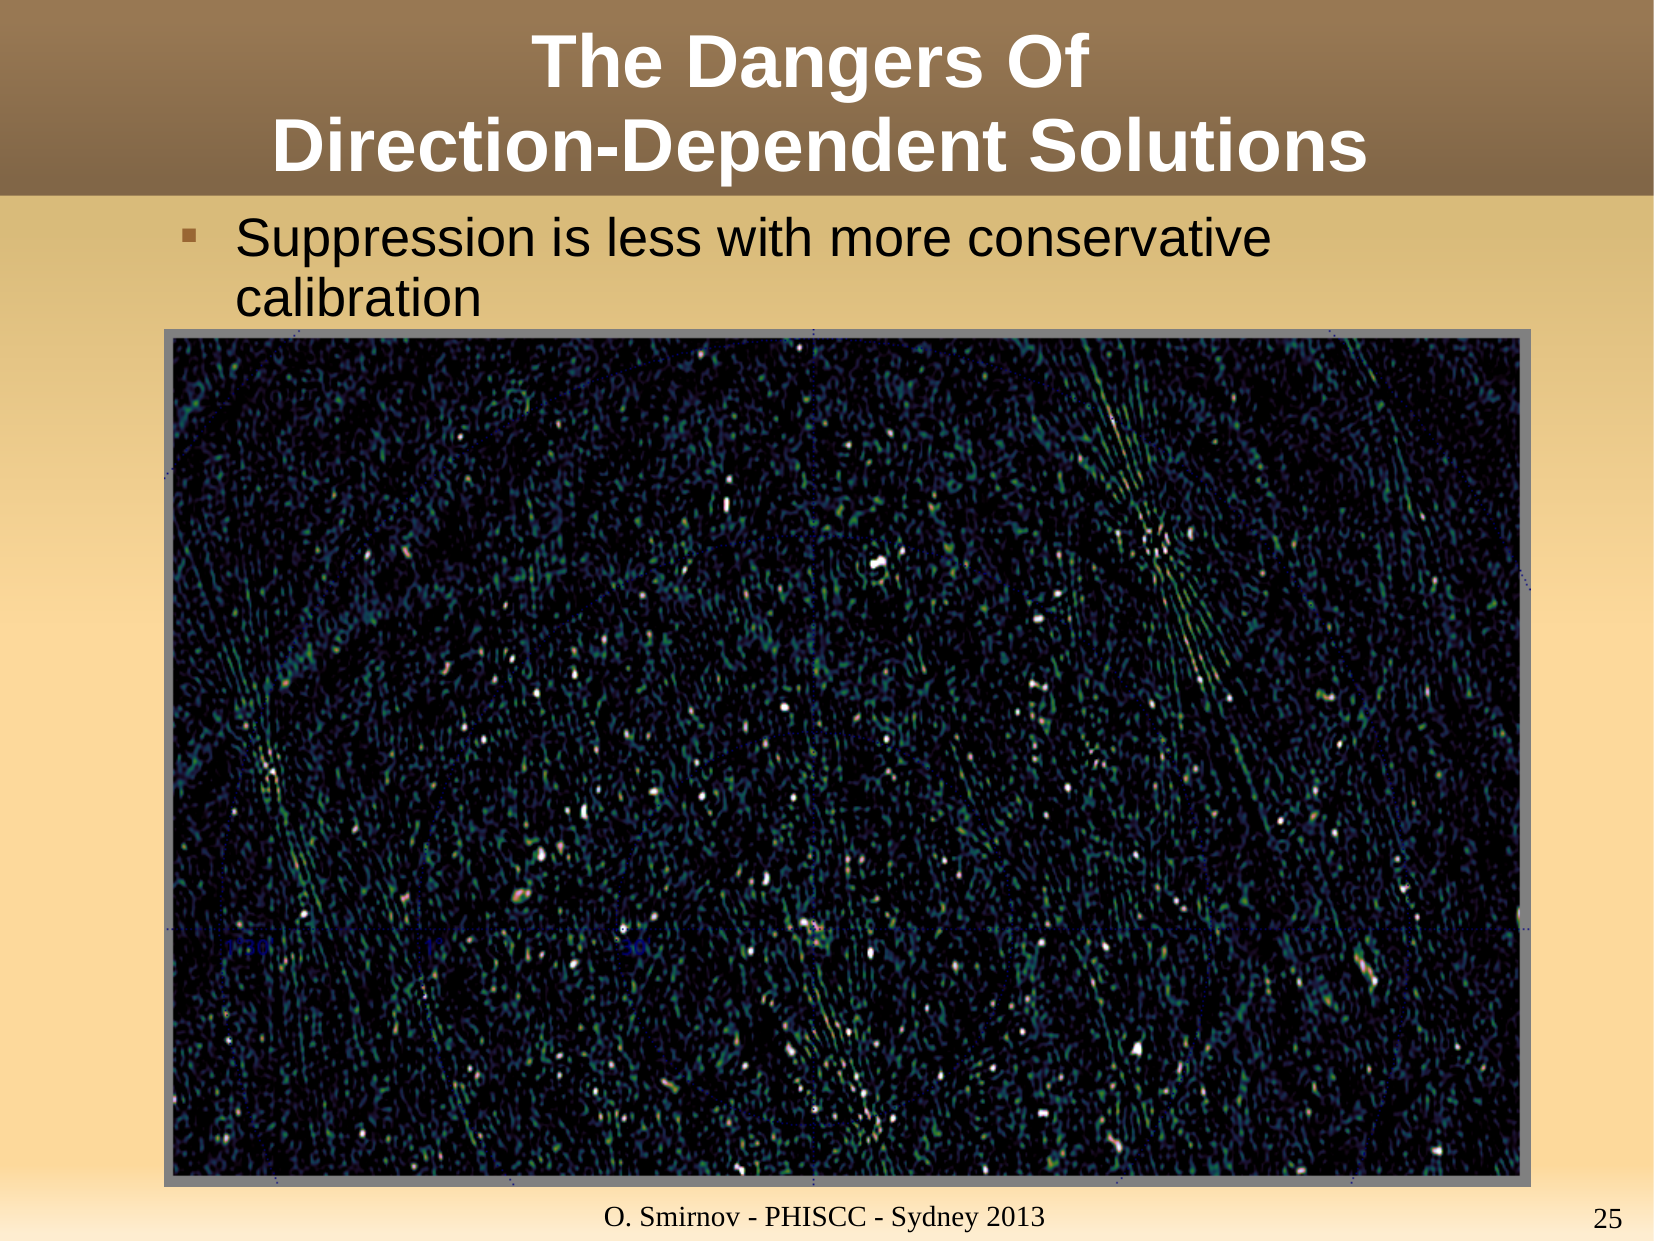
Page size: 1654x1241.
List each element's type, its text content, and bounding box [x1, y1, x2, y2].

picture [0, 0, 1654, 1241]
list Suppression is less with more conservative calibration [164, 207, 1471, 329]
title The Dangers Of Direction-Dependent Solutions [76, 0, 1565, 208]
